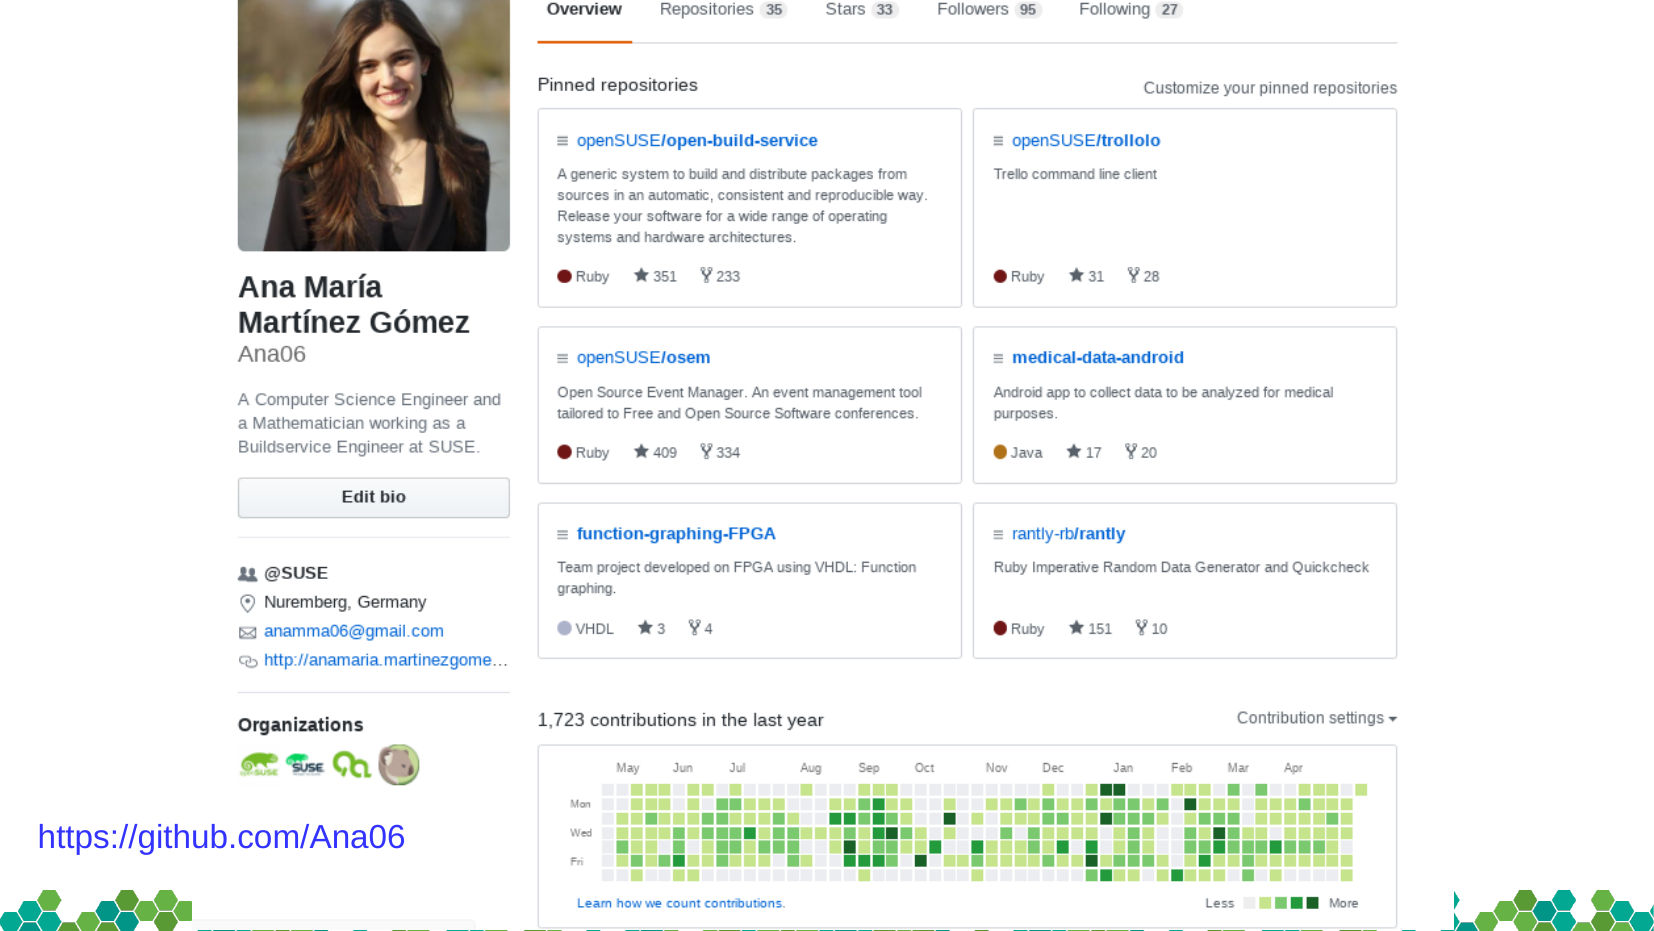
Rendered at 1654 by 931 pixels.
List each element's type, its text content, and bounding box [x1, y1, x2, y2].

text_box https://github.com/Ana06 [22, 808, 481, 863]
picture [0, 0, 1654, 931]
